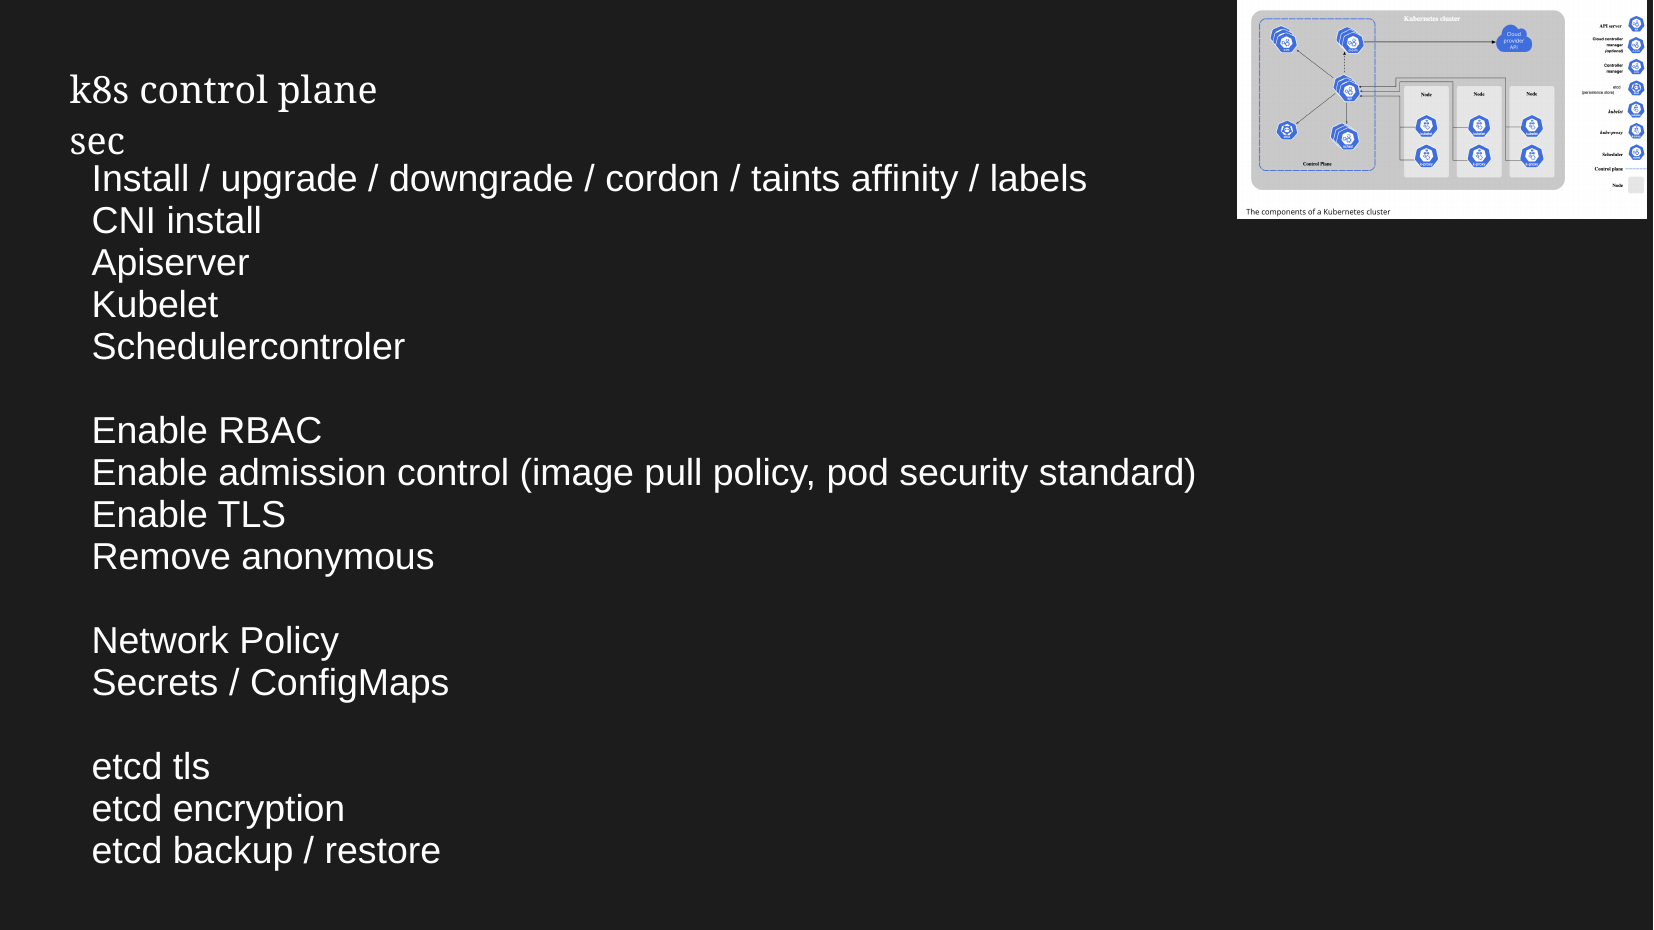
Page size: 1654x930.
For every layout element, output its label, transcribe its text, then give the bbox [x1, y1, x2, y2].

text_box k8s control plane sec [54, 56, 451, 113]
text_box Install / upgrade / downgrade / cordon / taints affinity / labels CNI install Apiserver Kubelet Schedulercontroler Enable RBAC Enable admission control (image pull policy, pod security standard) Enable TLS Remove anonymous Network Policy Secrets / ConfigMaps etcd tls etcd encryption etcd backup / restore [76, 150, 1501, 930]
picture [1237, 0, 1647, 219]
